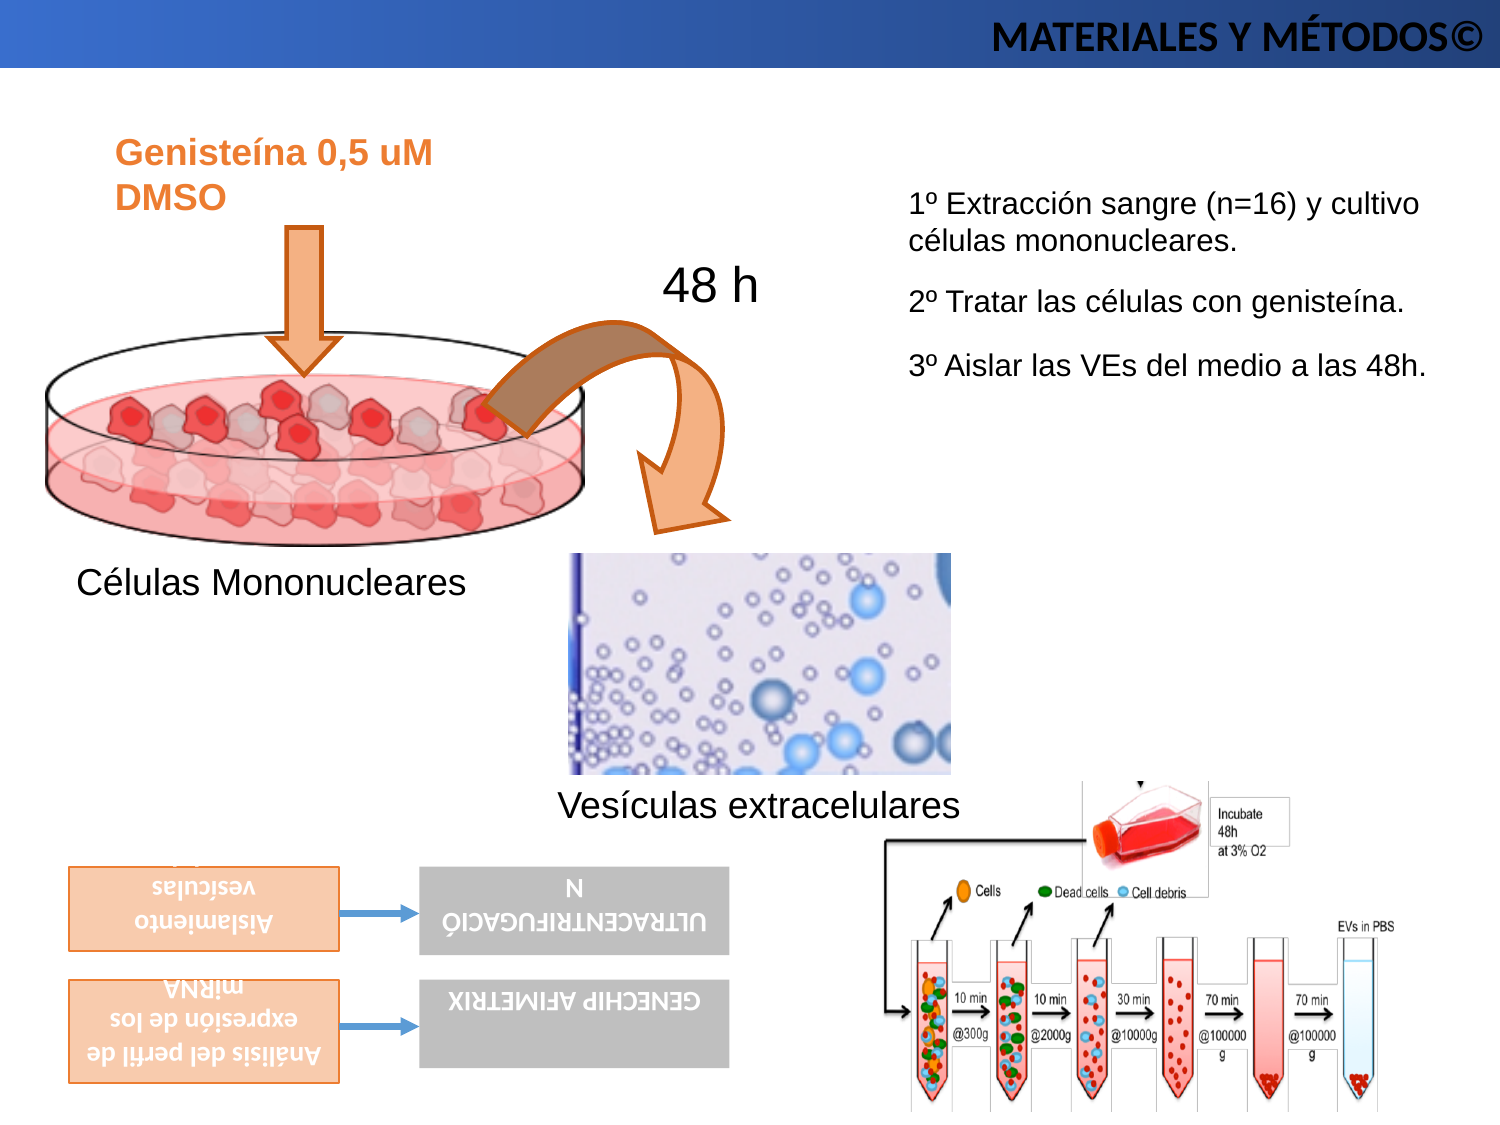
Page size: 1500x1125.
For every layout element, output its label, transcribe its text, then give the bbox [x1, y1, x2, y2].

text_box ULTRACENTRIFUGACIÓN [419, 866, 730, 956]
text_box 48 h [647, 245, 793, 321]
text_box [483, 322, 726, 533]
text_box Vesículas extracelulares [542, 773, 1051, 834]
text_box 3º Aislar las VEs del medio a las 48h. [893, 337, 1500, 390]
picture [568, 553, 951, 773]
text_box MATERIALES Y MÉTODOS© [0, 0, 1500, 68]
text_box [269, 227, 339, 376]
picture [868, 781, 1409, 1112]
text_box Análisis del perfil de expresión de los miRNA [68, 979, 339, 1083]
picture [45, 331, 585, 547]
text_box Células Mononucleares [61, 550, 569, 611]
text_box 1º Extracción sangre (n=16) y cultivo células mononucleares. [893, 175, 1500, 266]
text_box GENECHIP AFIMETRIX [419, 979, 730, 1069]
text_box Genisteína 0,5 uM DMSO [100, 121, 578, 226]
text_box Aislamiento vesículas extracelulares [68, 866, 339, 951]
text_box 2º Tratar las células con genisteína. [893, 274, 1500, 327]
